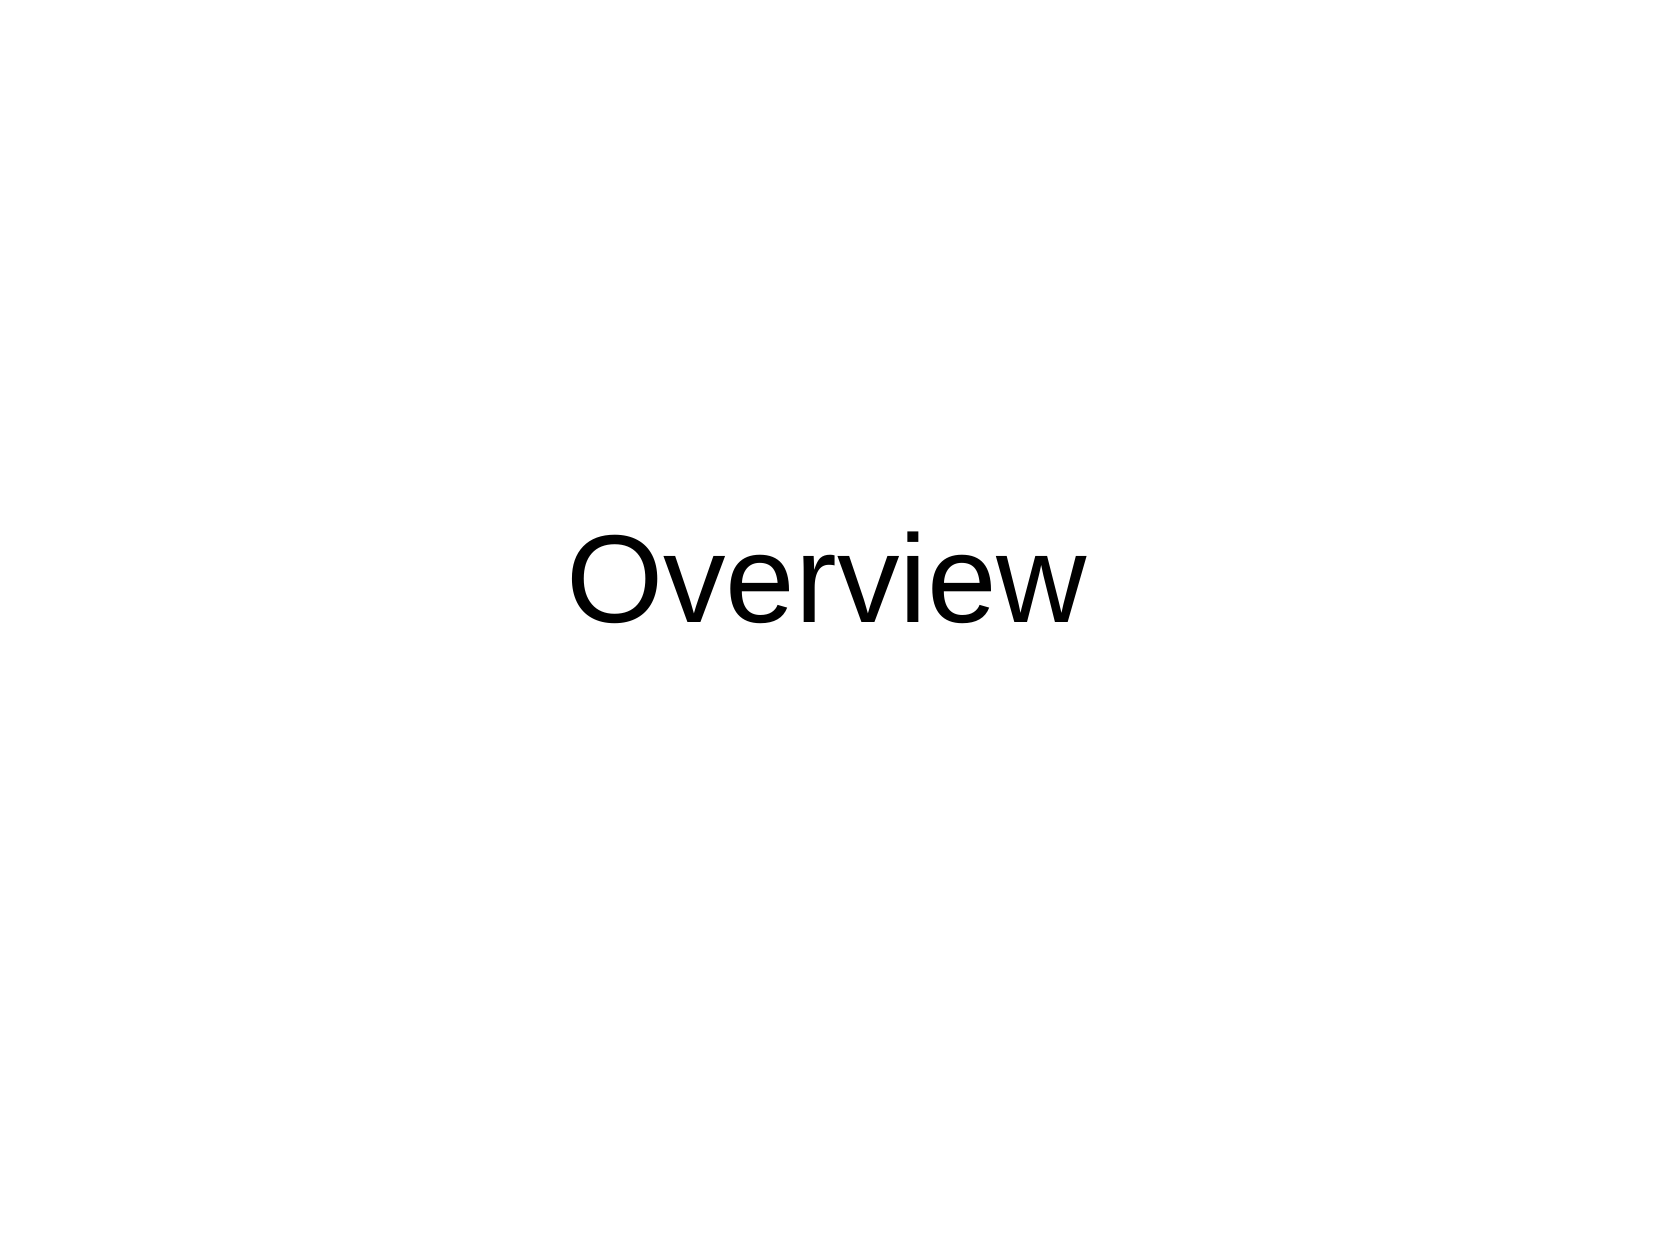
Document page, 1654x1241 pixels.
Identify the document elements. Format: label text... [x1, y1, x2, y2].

subtitle Overview [82, 49, 1571, 1109]
